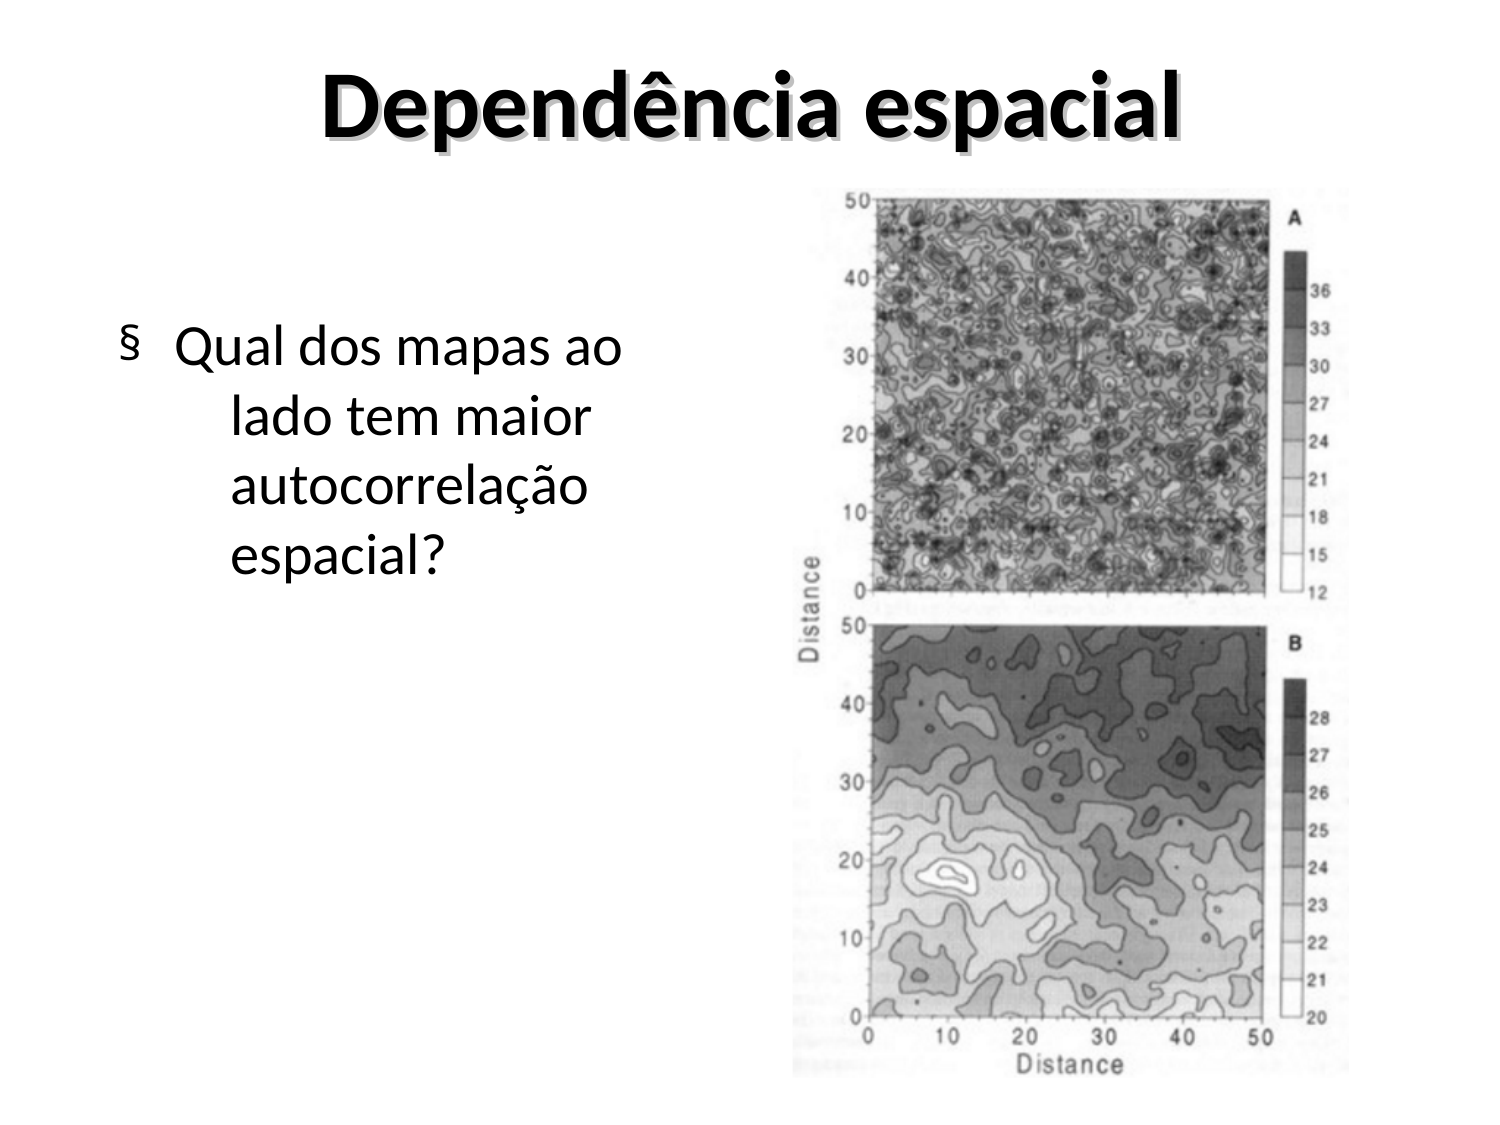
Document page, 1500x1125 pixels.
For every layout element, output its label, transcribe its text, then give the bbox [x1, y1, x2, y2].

title Dependência espacial [105, 0, 1400, 165]
list Qual dos mapas ao lado tem maior autocorrelação espacial? [103, 299, 735, 640]
picture [790, 184, 1349, 1088]
